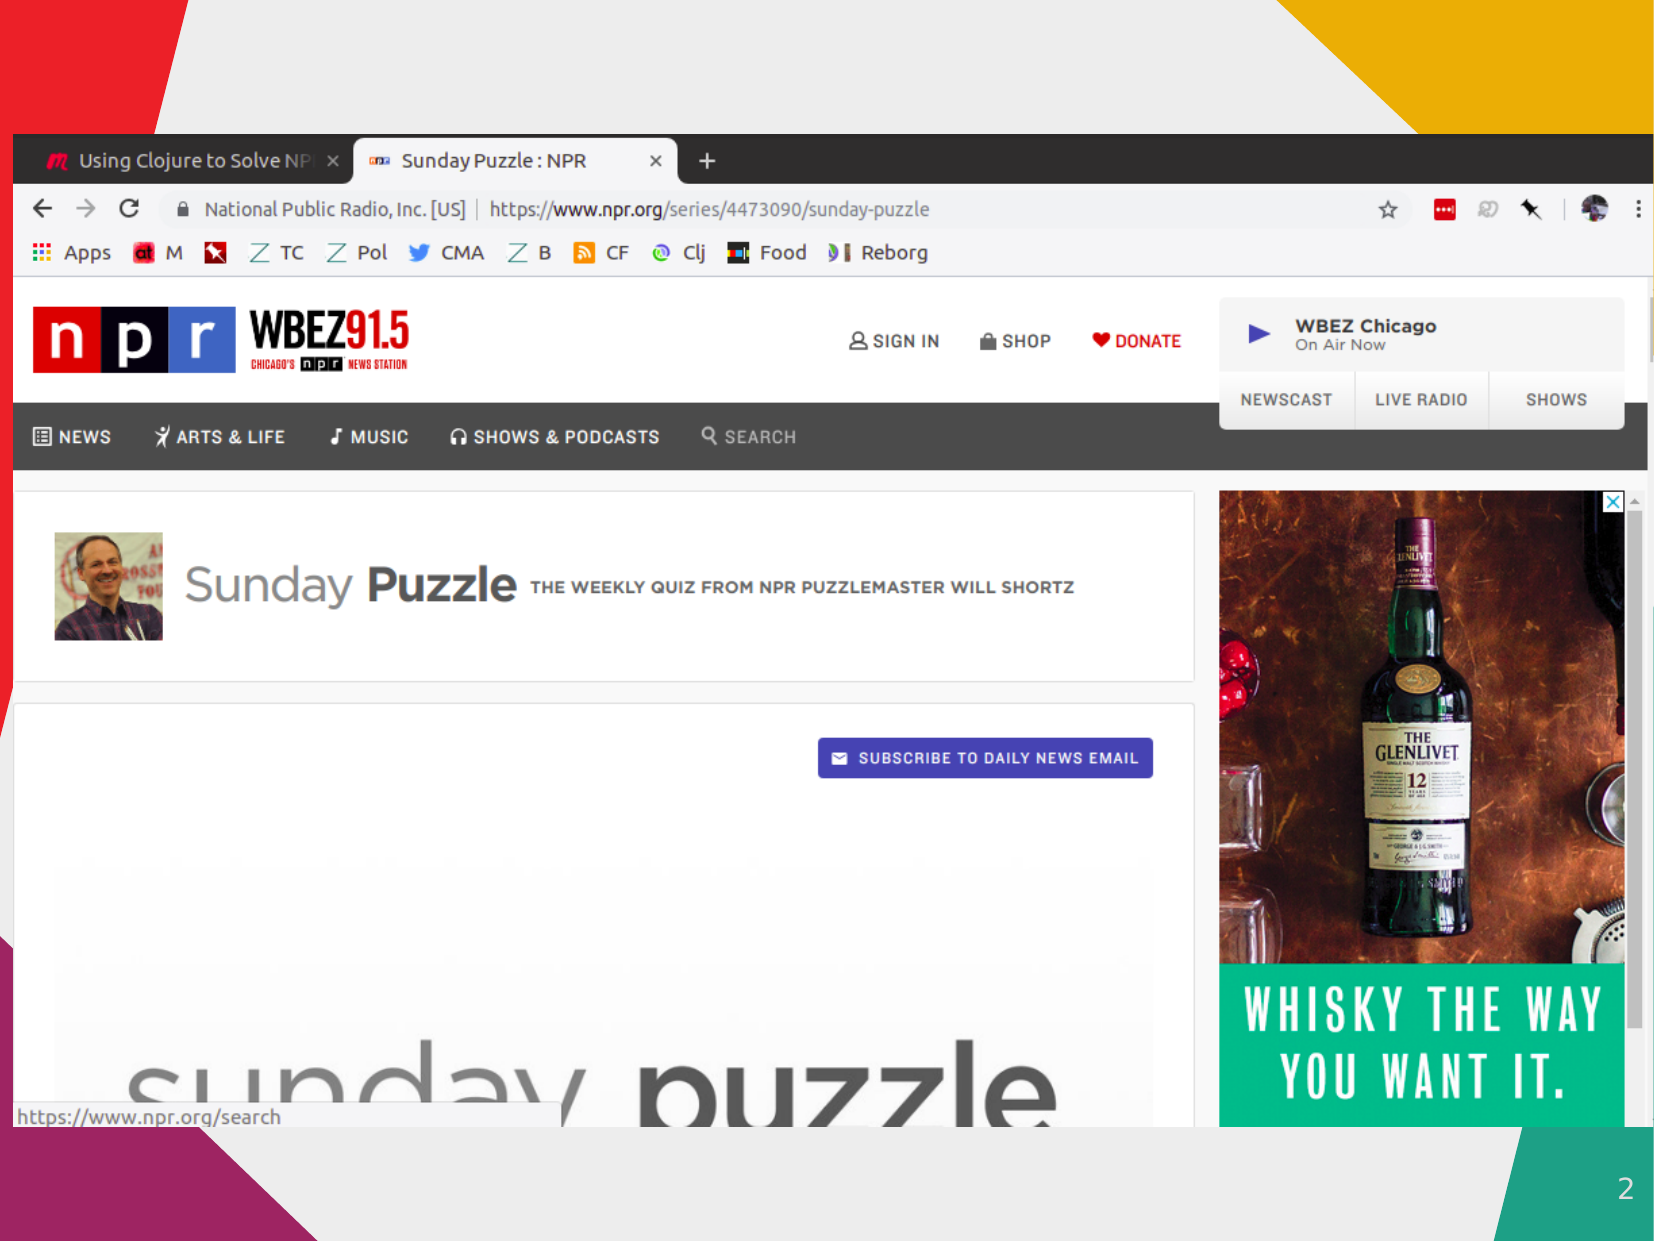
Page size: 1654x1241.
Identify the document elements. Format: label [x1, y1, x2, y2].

picture [13, 134, 1654, 1127]
